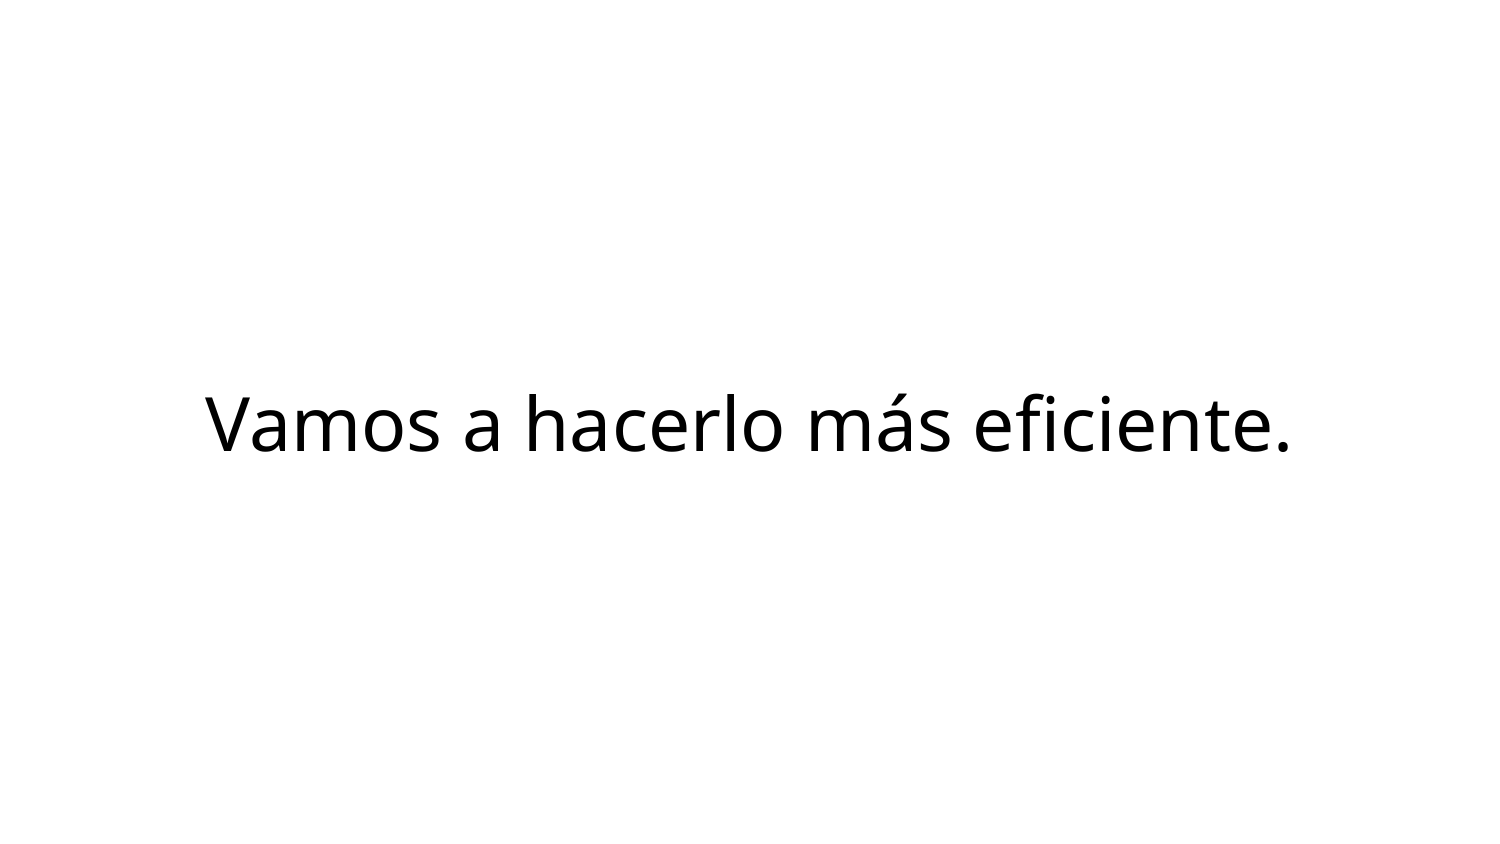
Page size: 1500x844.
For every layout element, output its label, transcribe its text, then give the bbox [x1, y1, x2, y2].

title Vamos a hacerlo más eficiente. [51, 352, 1449, 491]
